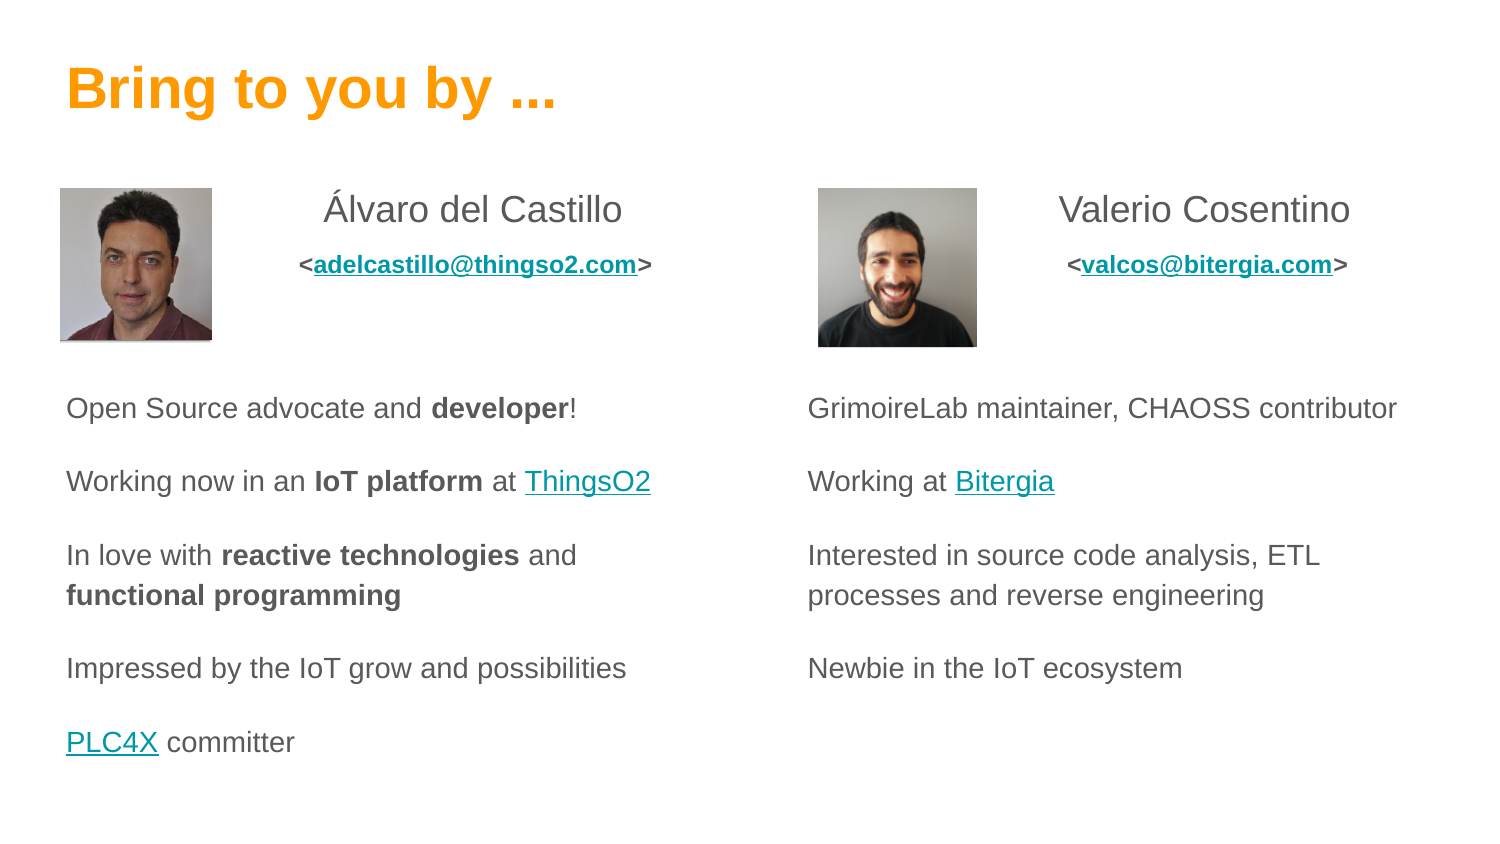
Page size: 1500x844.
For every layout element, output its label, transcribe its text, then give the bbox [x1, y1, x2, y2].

picture [60, 188, 212, 340]
list Valerio Cosentino <valcos@bitergia.com> GrimoireLab maintainer, CHAOSS contributor Working at Bitergia Interested in source code analysis, ETL processes and reverse engineering Newbie in the IoT ecosystem [792, 189, 1449, 750]
title Bring to you by ... [51, 35, 1449, 130]
picture [818, 188, 977, 347]
list Álvaro del Castillo <adelcastillo@thingso2.com> Open Source advocate and developer! Working now in an IoT platform at ThingsO2 In love with reactive technologies and functional programming Impressed by the IoT grow and possibilities PLC4X committer [51, 189, 727, 750]
